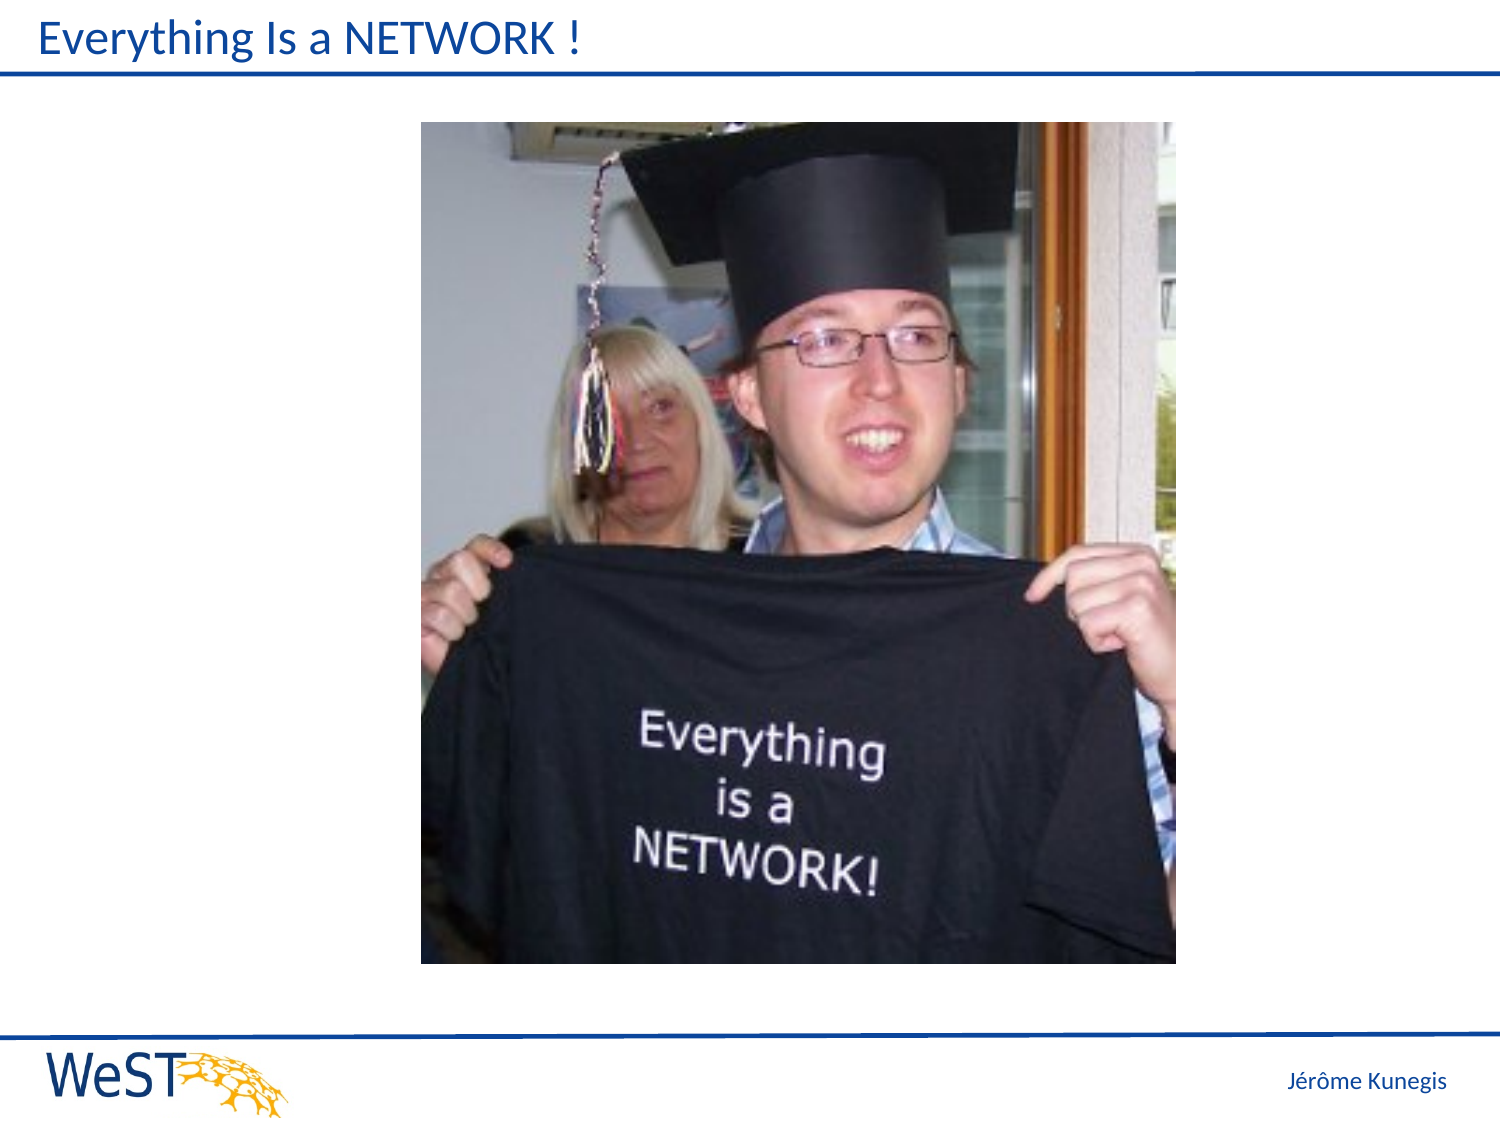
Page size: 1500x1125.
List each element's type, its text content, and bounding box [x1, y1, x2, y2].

text_box Everything Is a NETWORK ! [22, 0, 1151, 86]
picture [41, 1046, 302, 1118]
picture [421, 122, 1176, 965]
